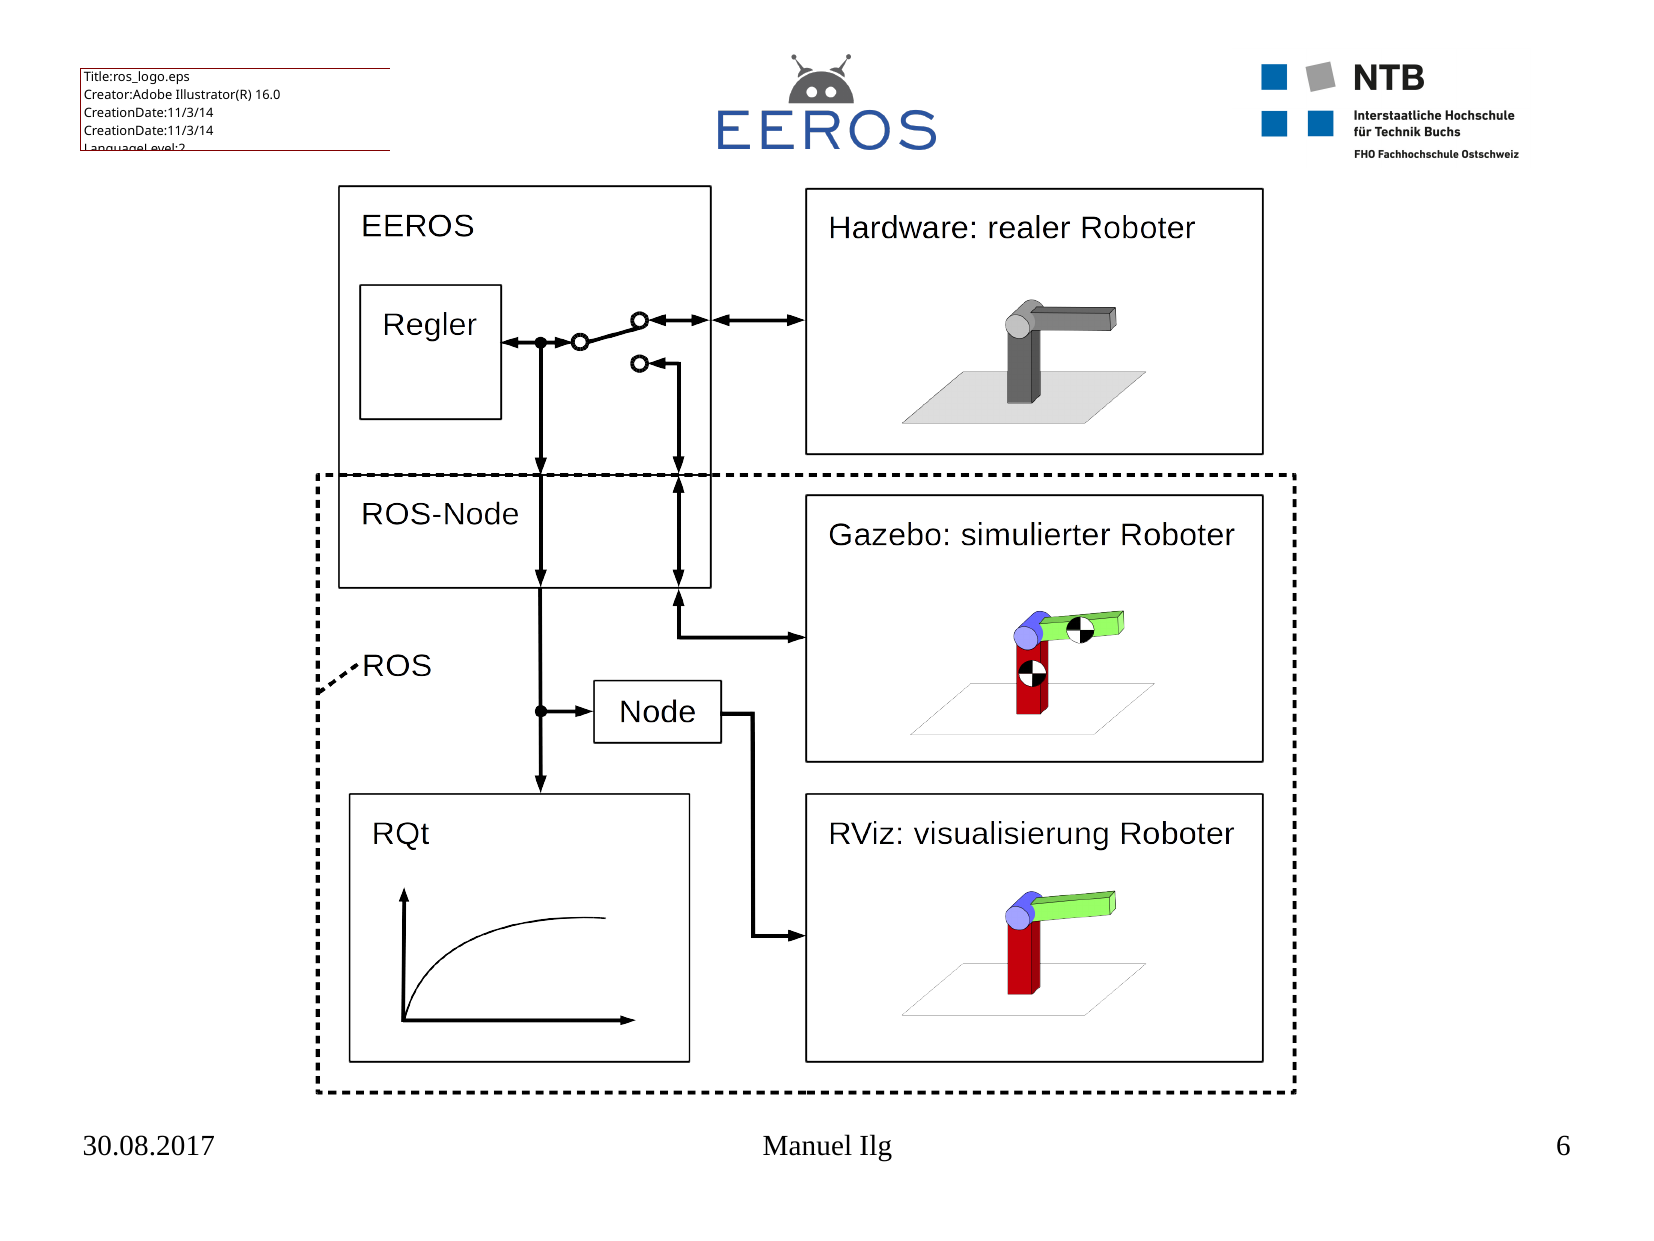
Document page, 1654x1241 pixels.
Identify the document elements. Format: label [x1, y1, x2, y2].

picture [315, 185, 1297, 1096]
picture [1232, 48, 1531, 168]
picture [718, 54, 936, 150]
